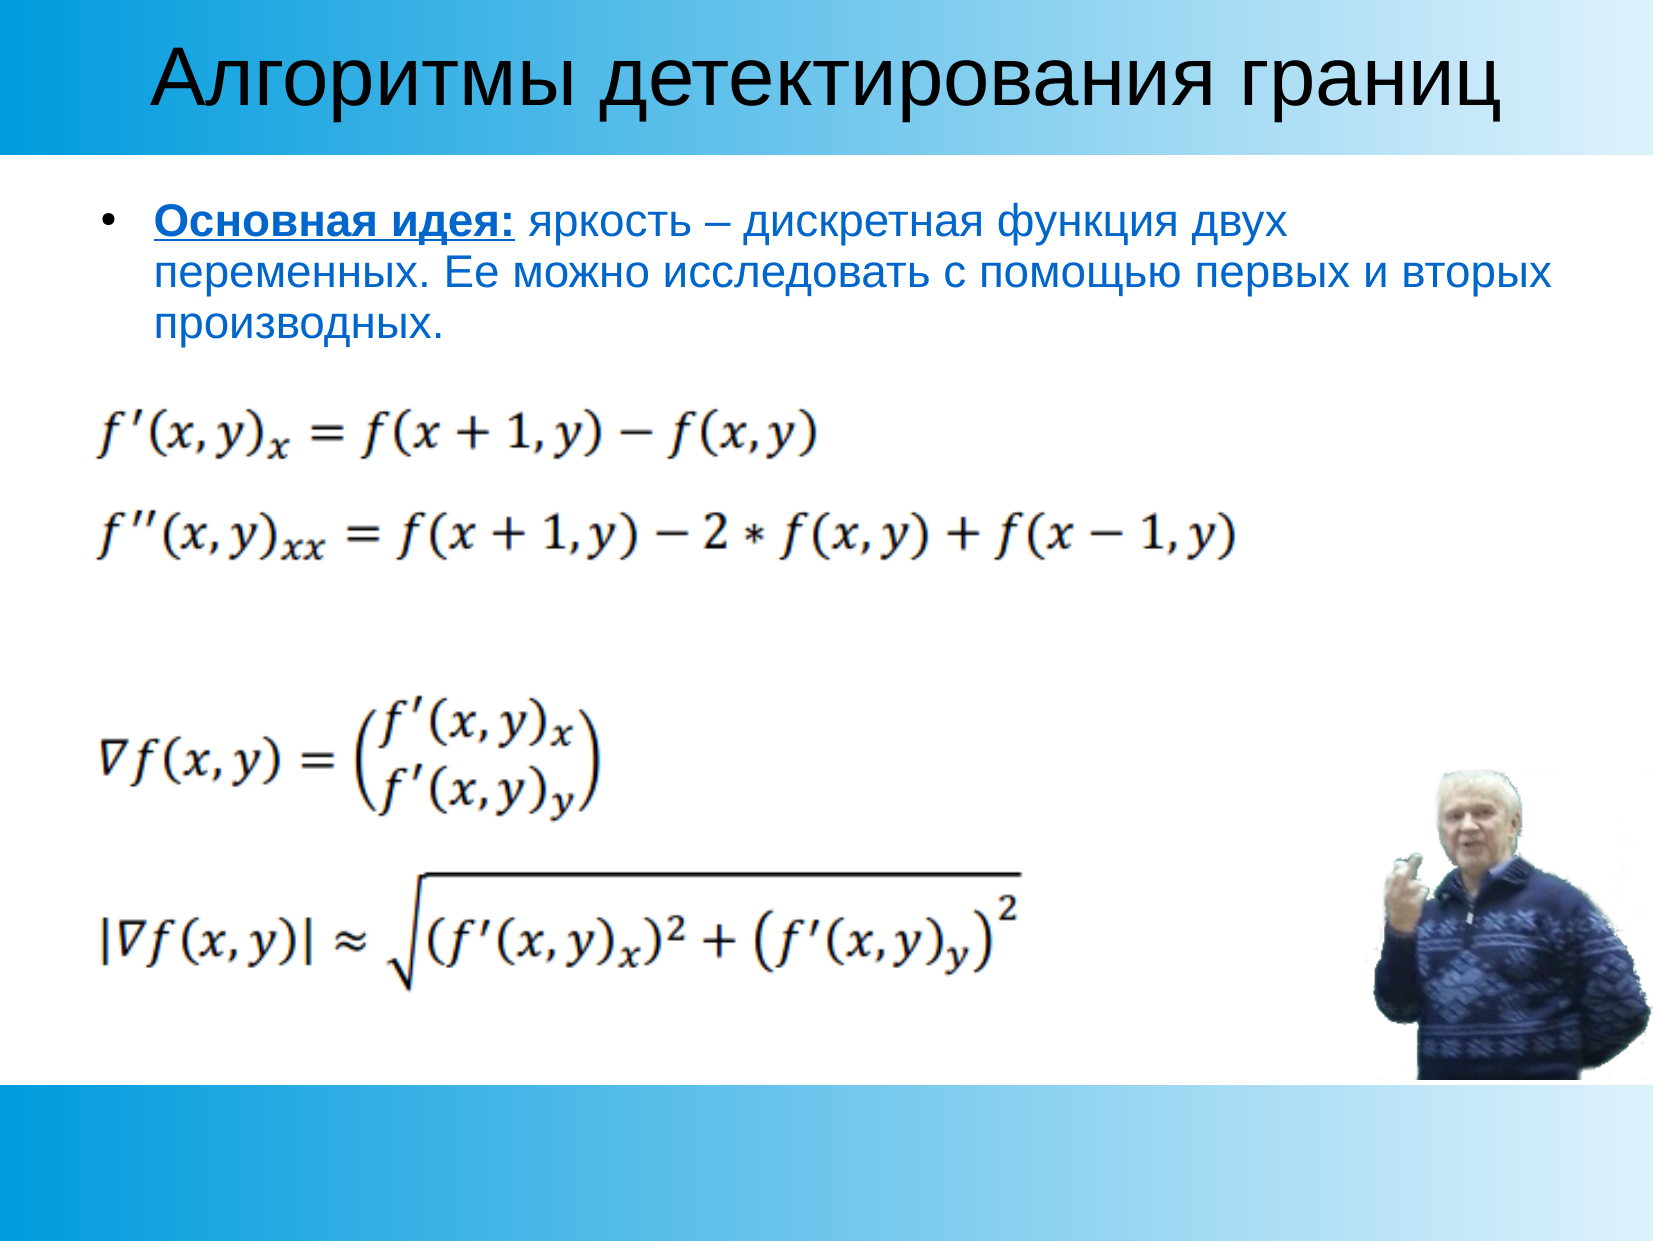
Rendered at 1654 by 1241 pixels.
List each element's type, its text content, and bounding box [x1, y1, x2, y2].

list Основная идея: яркость – дискретная функция двух переменных. Ее можно исследовать с помощью первых и вторых производных. [82, 195, 1571, 1010]
picture [1361, 769, 1654, 1081]
title Алгоритмы детектирования границ [82, 0, 1571, 154]
picture [82, 383, 1253, 586]
picture [75, 674, 1063, 1021]
